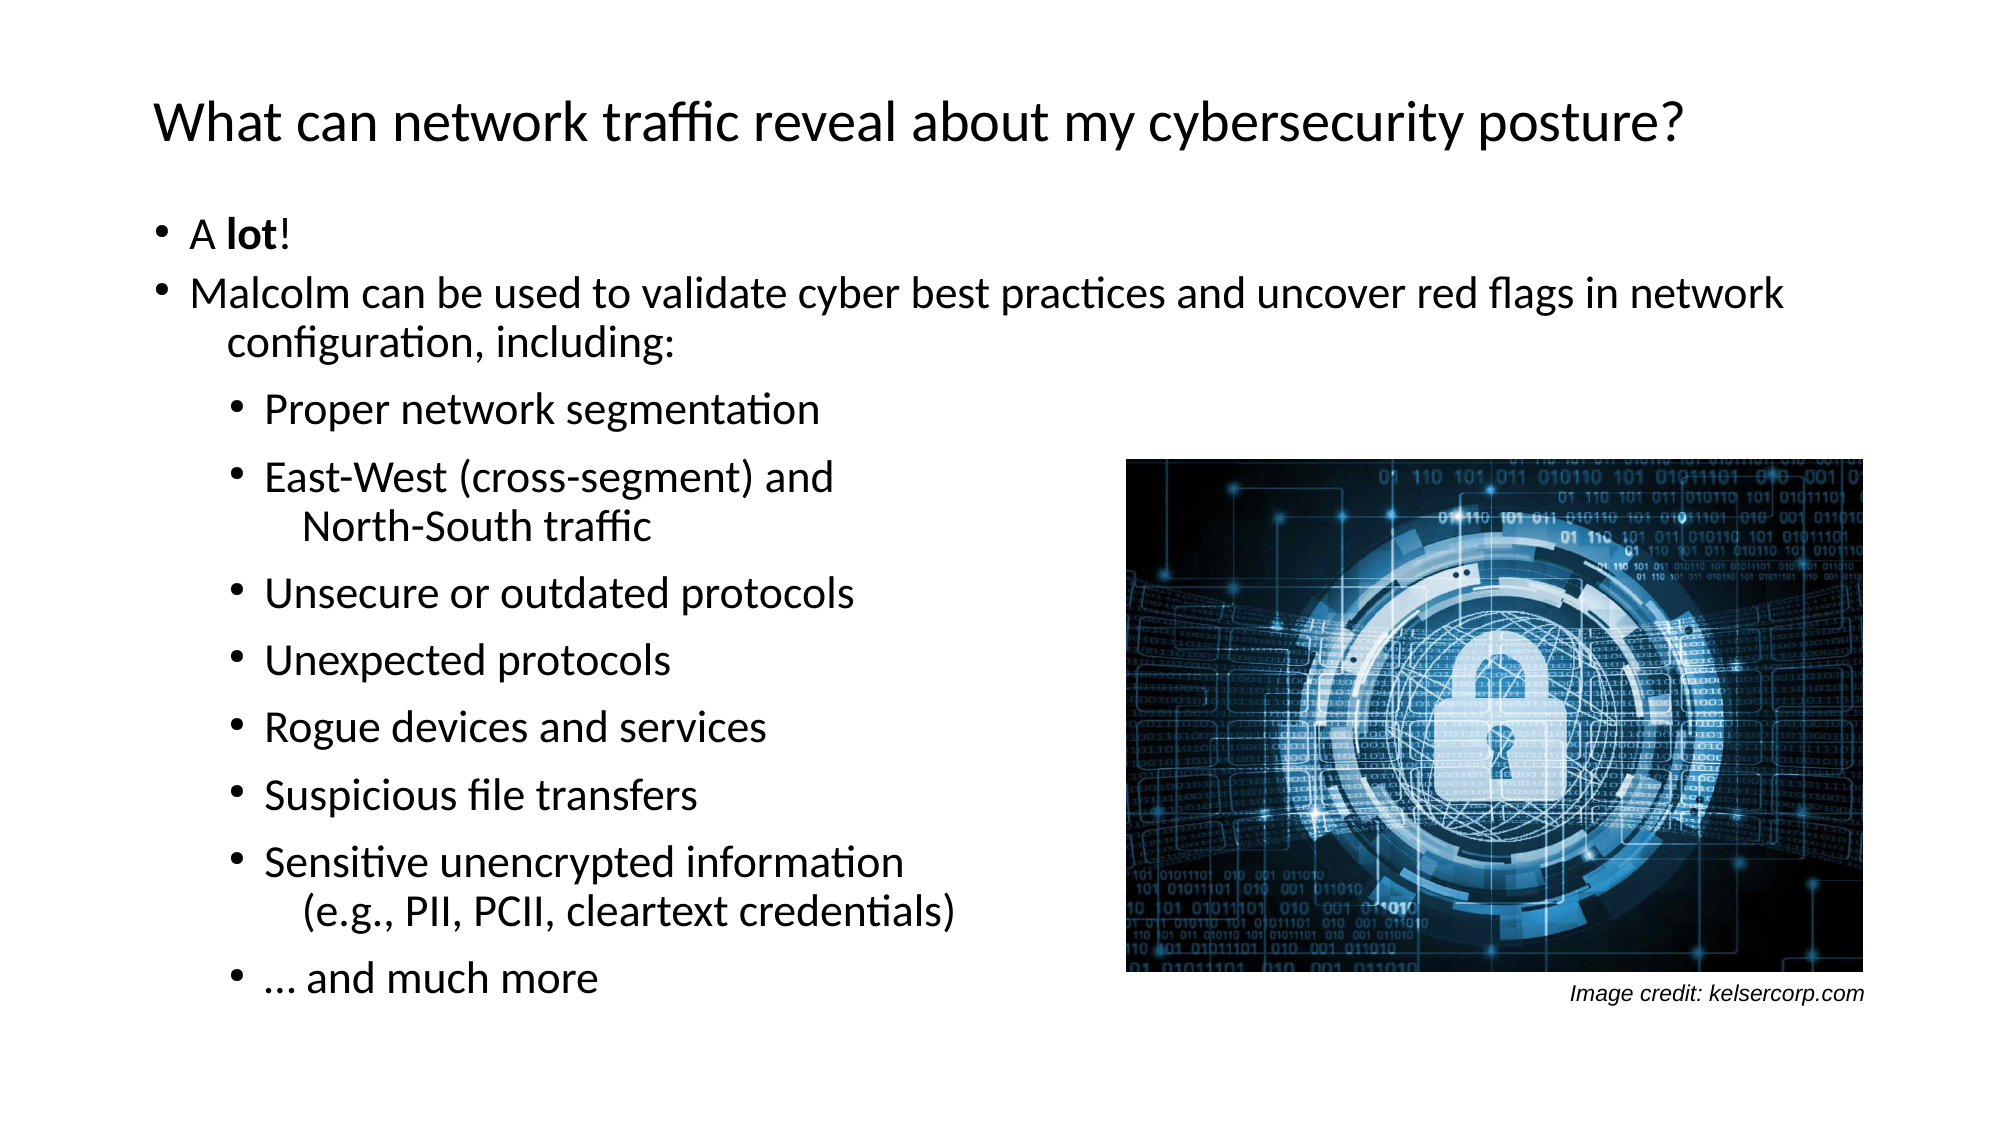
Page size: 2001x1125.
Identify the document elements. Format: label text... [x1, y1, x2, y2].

text_box A lot! Malcolm can be used to validate cyber best practices and uncover red flags in network configuration, including: Proper network segmentation East-West (cross-segment) and North-South traffic Unsecure or outdated protocols Unexpected protocols Rogue devices and services Suspicious file transfers Sensitive unencrypted information (e.g., PII, PCII, cleartext credentials) … and much more [153, 210, 1819, 1111]
picture [1126, 459, 1863, 972]
text_box Image credit: kelsercorp.com [1554, 971, 1882, 1015]
title What can network traffic reveal about my cybersecurity posture? [153, 91, 1863, 258]
